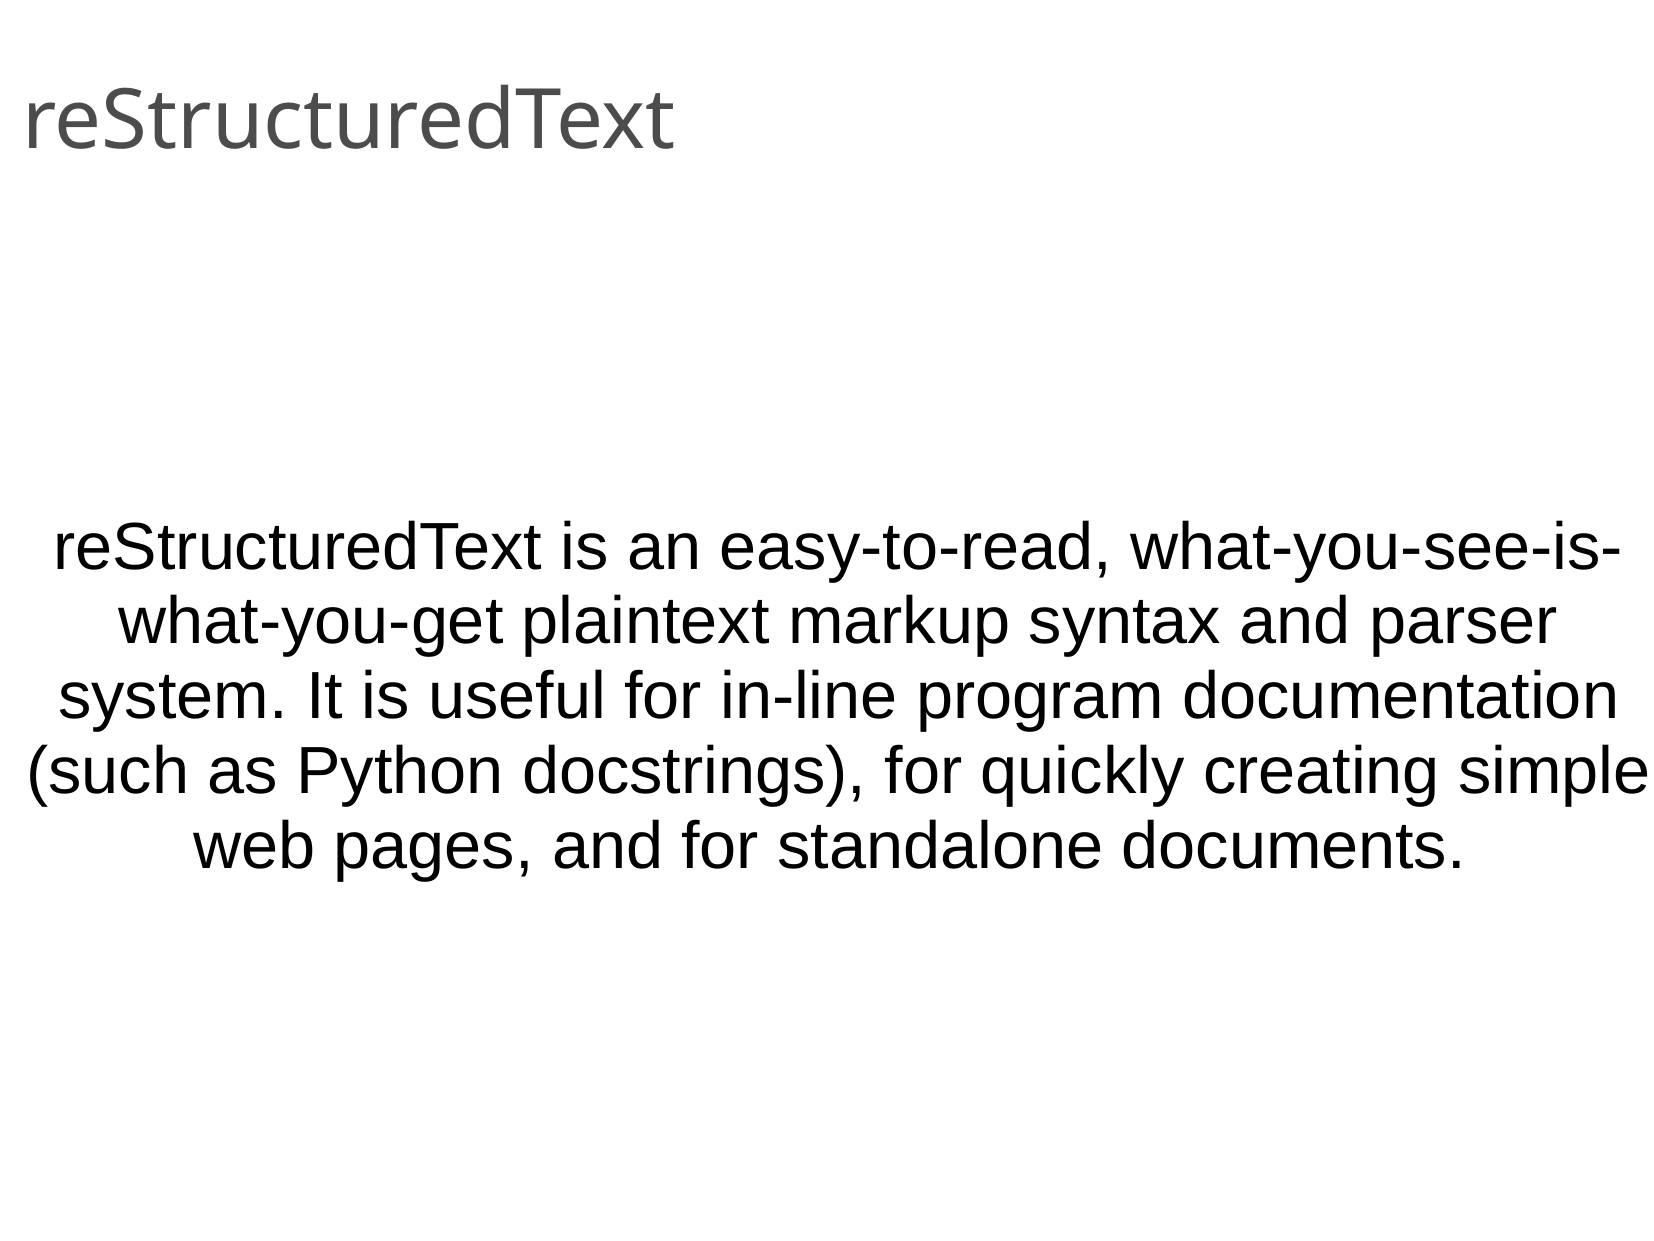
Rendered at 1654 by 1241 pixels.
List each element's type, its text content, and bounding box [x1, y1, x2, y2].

title reStructuredText [22, 19, 1654, 213]
subtitle reStructuredText is an easy-to-read, what-you-see-is-what-you-get plaintext markup syntax and parser system. It is useful for in-line program documentation (such as Python docstrings), for quickly creating simple web pages, and for standalone documents. [25, 226, 1654, 1166]
